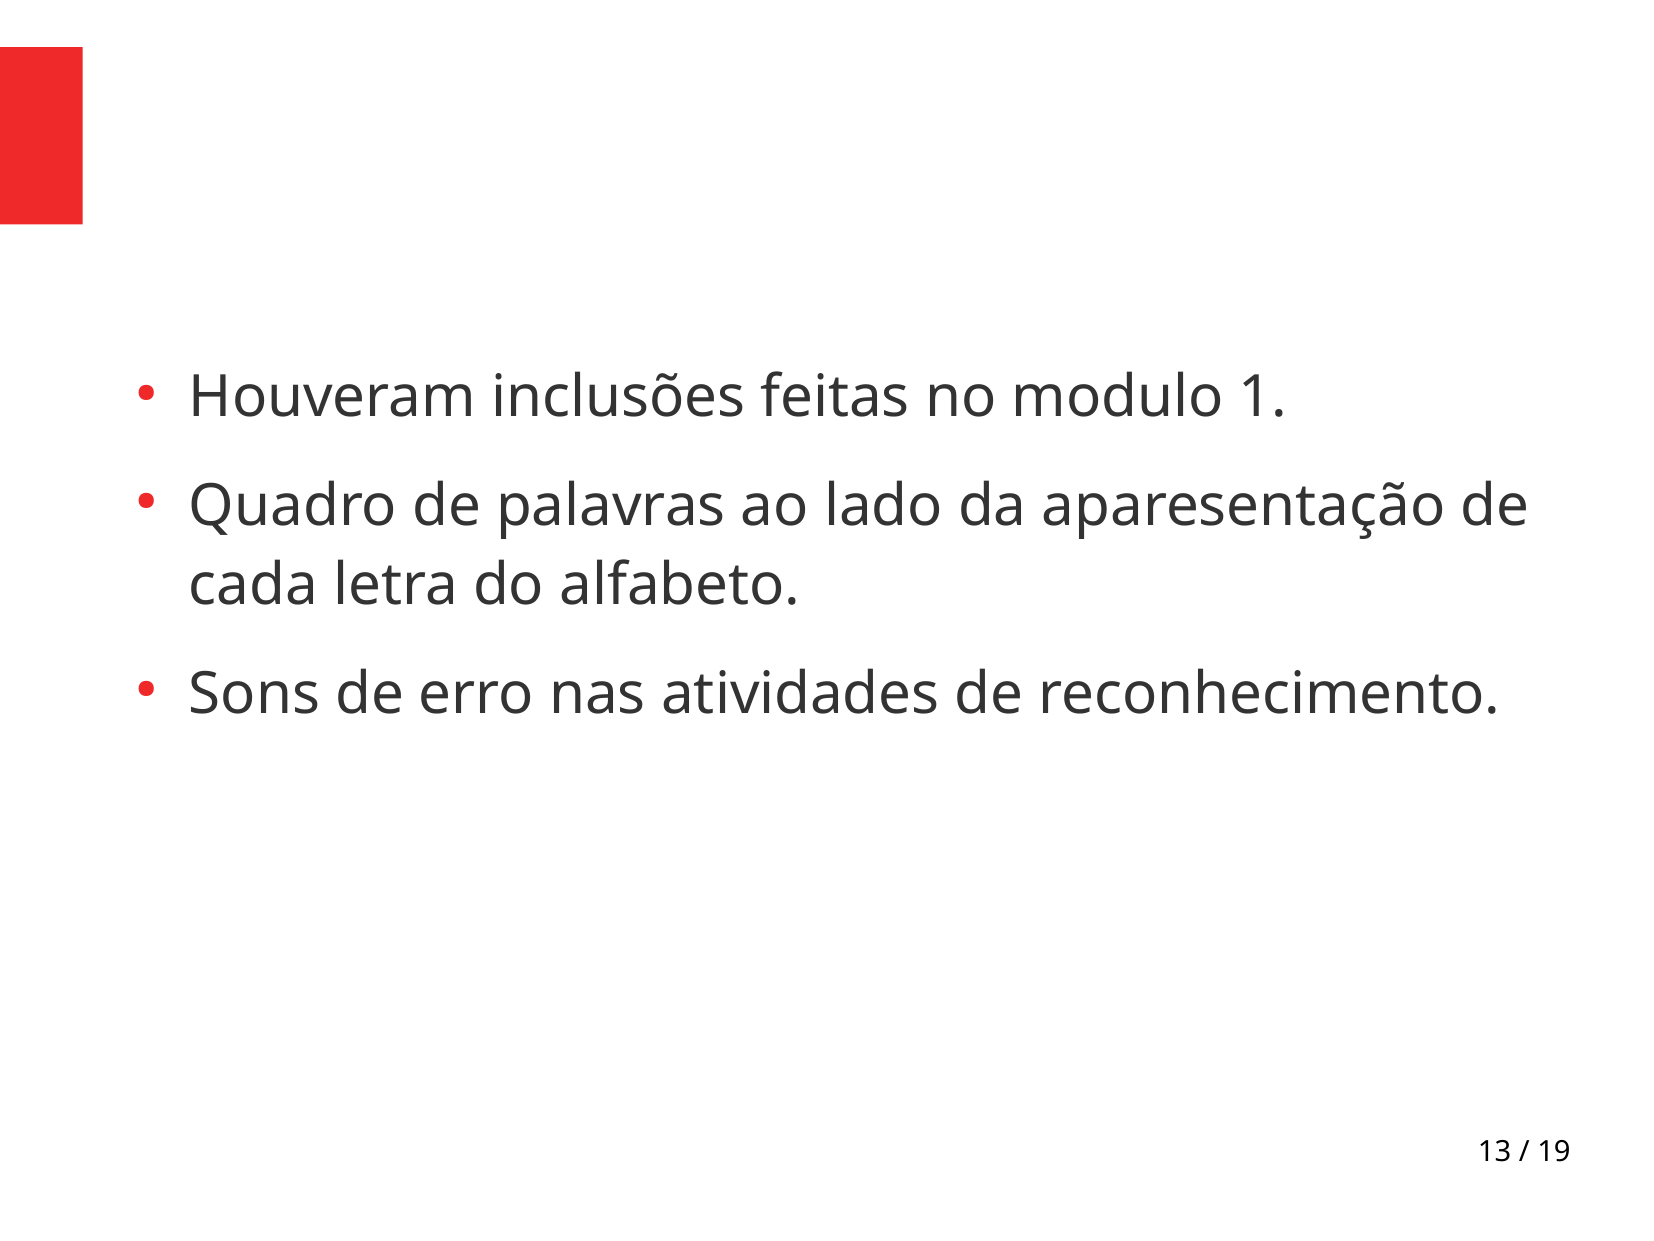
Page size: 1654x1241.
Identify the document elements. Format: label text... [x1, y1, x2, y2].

list Houveram inclusões feitas no modulo 1. Quadro de palavras ao lado da aparesentação de cada letra do alfabeto. Sons de erro nas atividades de reconhecimento. [118, 354, 1536, 1074]
